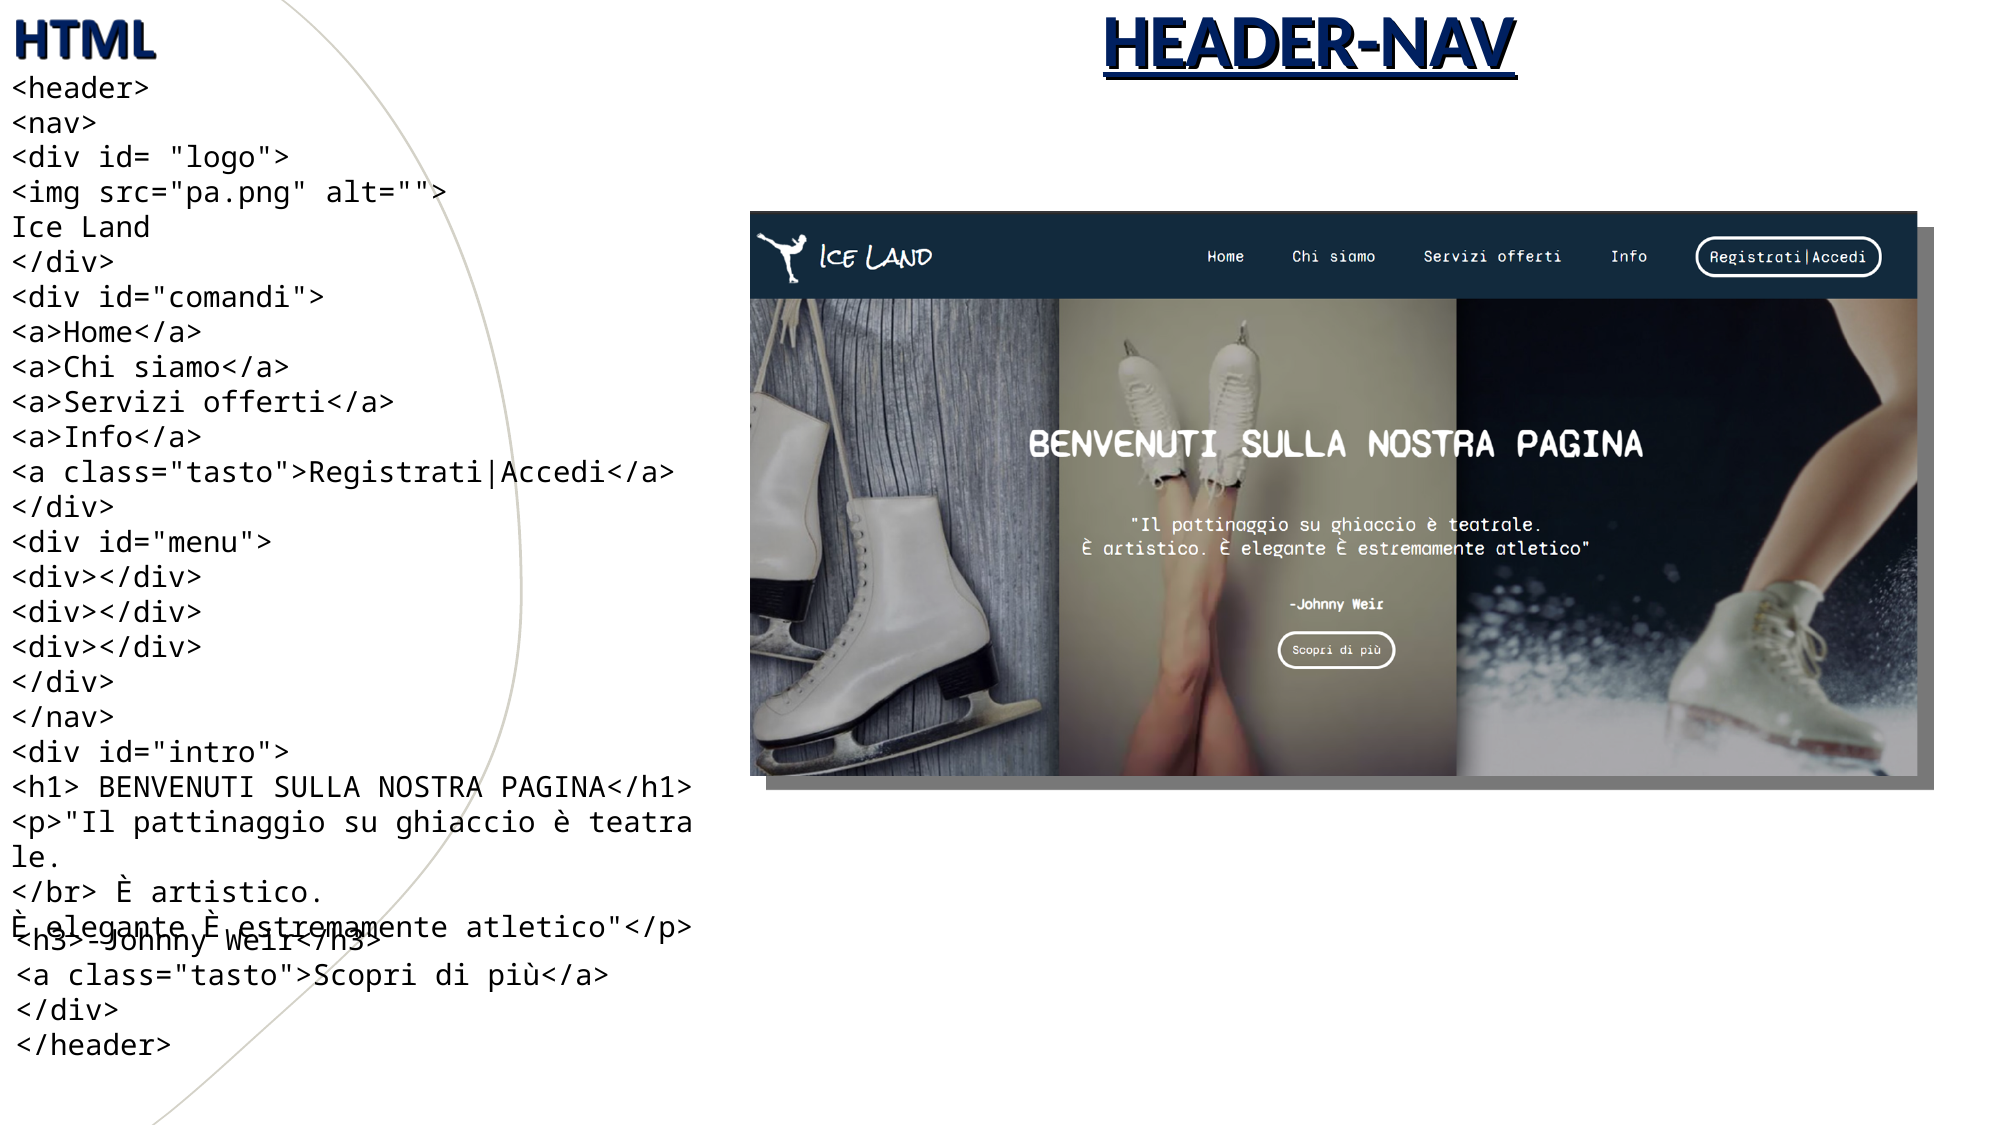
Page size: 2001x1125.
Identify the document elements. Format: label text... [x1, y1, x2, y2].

text_box <h3>-Johnny Weir</h3> <a class="tasto">Scopri di più</a> </div> </header> [0, 913, 1005, 1071]
picture [0, 0, 193, 111]
text_box <header> <nav> <div id= "logo"> <img src="pa.png" alt=""> Ice Land </div> <div id="comandi"> <a>Home</a> <a>Chi siamo</a> <a>Servizi offerti</a> <a>Info</a> <a class="tasto">Registrati|Accedi</a> </div> <div id="menu"> <div></div> <div></div> <div></div> </div> </nav> <div id="intro"> <h1> BENVENUTI SULLA NOSTRA PAGINA</h1> <p>"Il pattinaggio su ghiaccio è teatrale. </br> È artistico. È elegante È estremamente atletico"</p> [0, 61, 712, 913]
picture [750, 211, 1918, 776]
text_box HEADER-NAV [1087, 0, 1535, 91]
